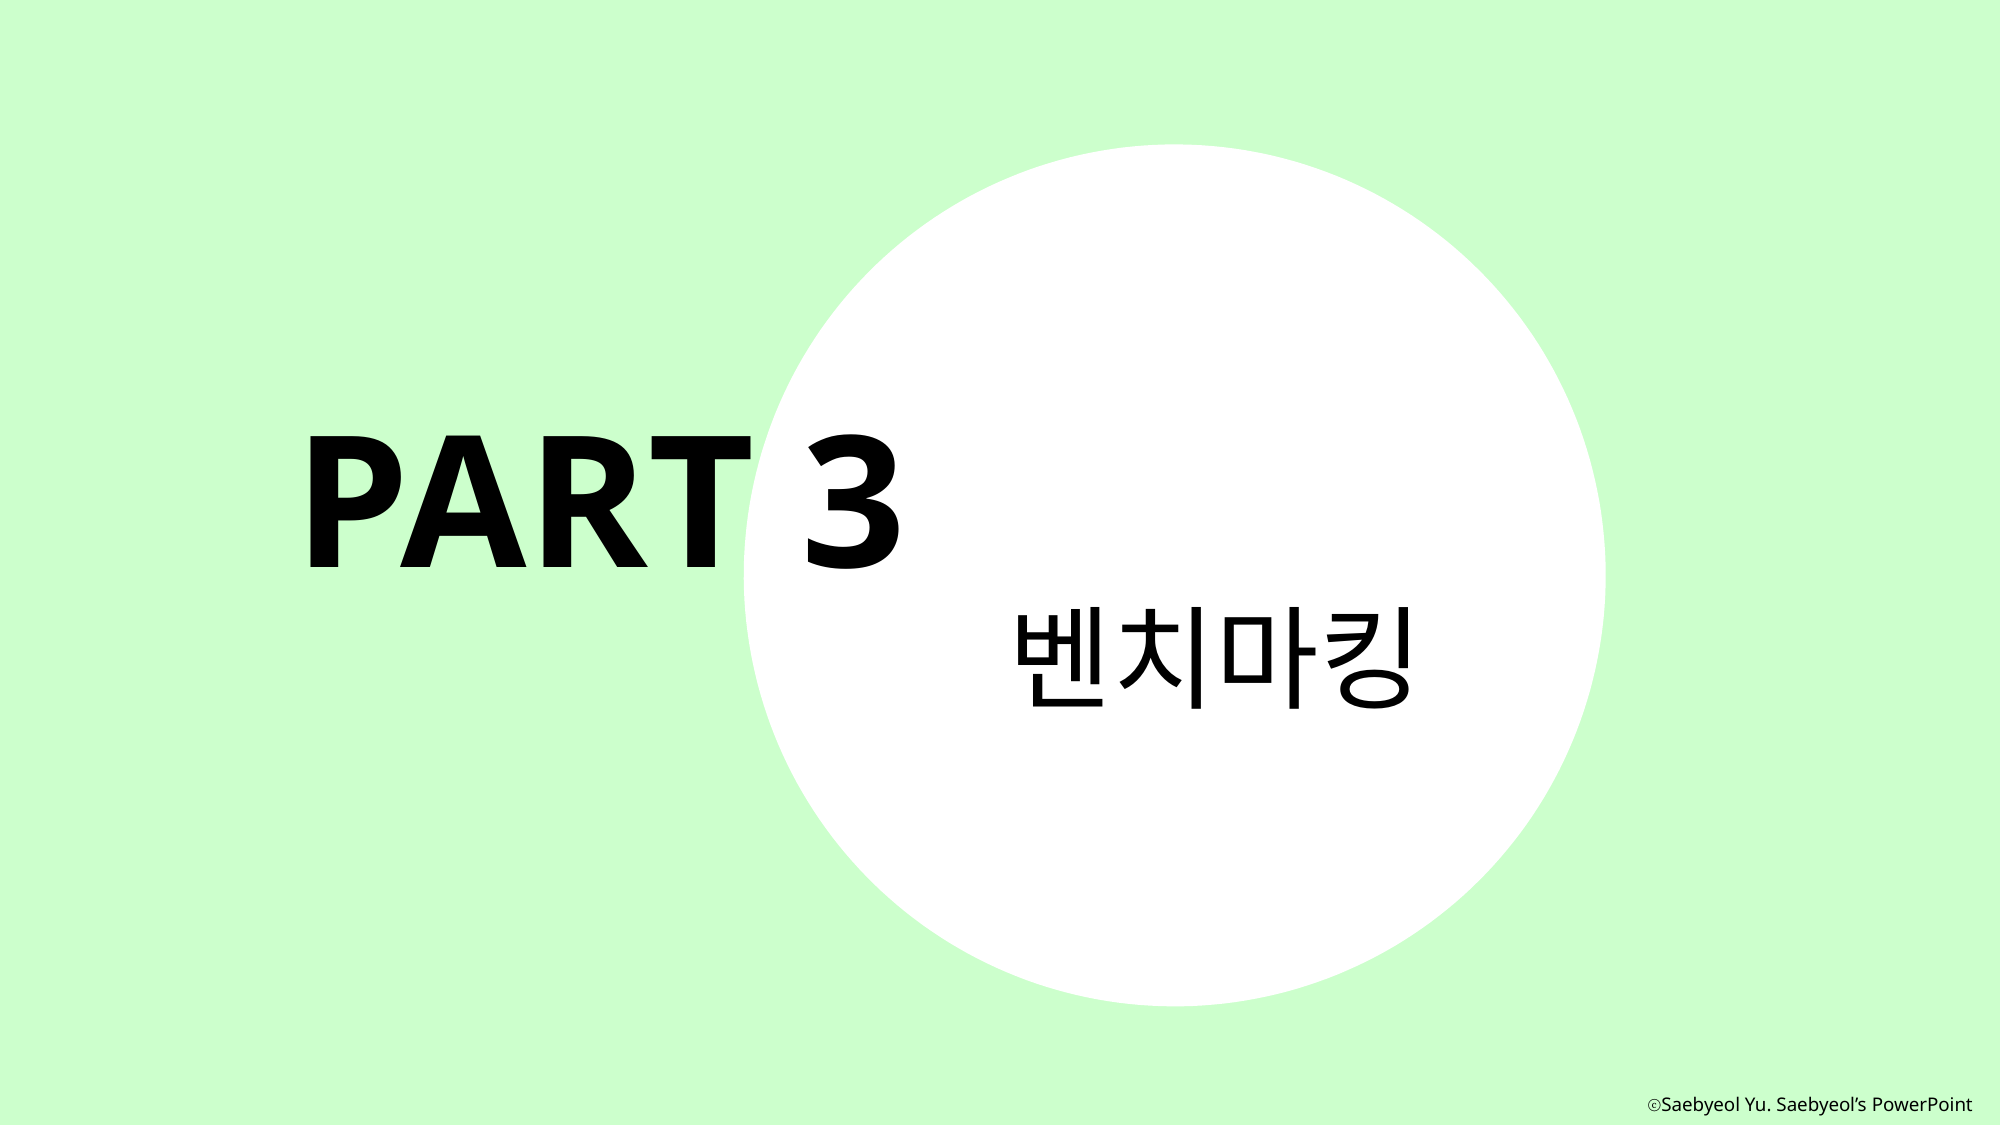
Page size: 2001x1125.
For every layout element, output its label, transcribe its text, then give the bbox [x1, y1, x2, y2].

text_box [747, 144, 1606, 1007]
text_box PART 3 [280, 363, 923, 629]
text_box 벤치마킹 [994, 562, 1438, 741]
